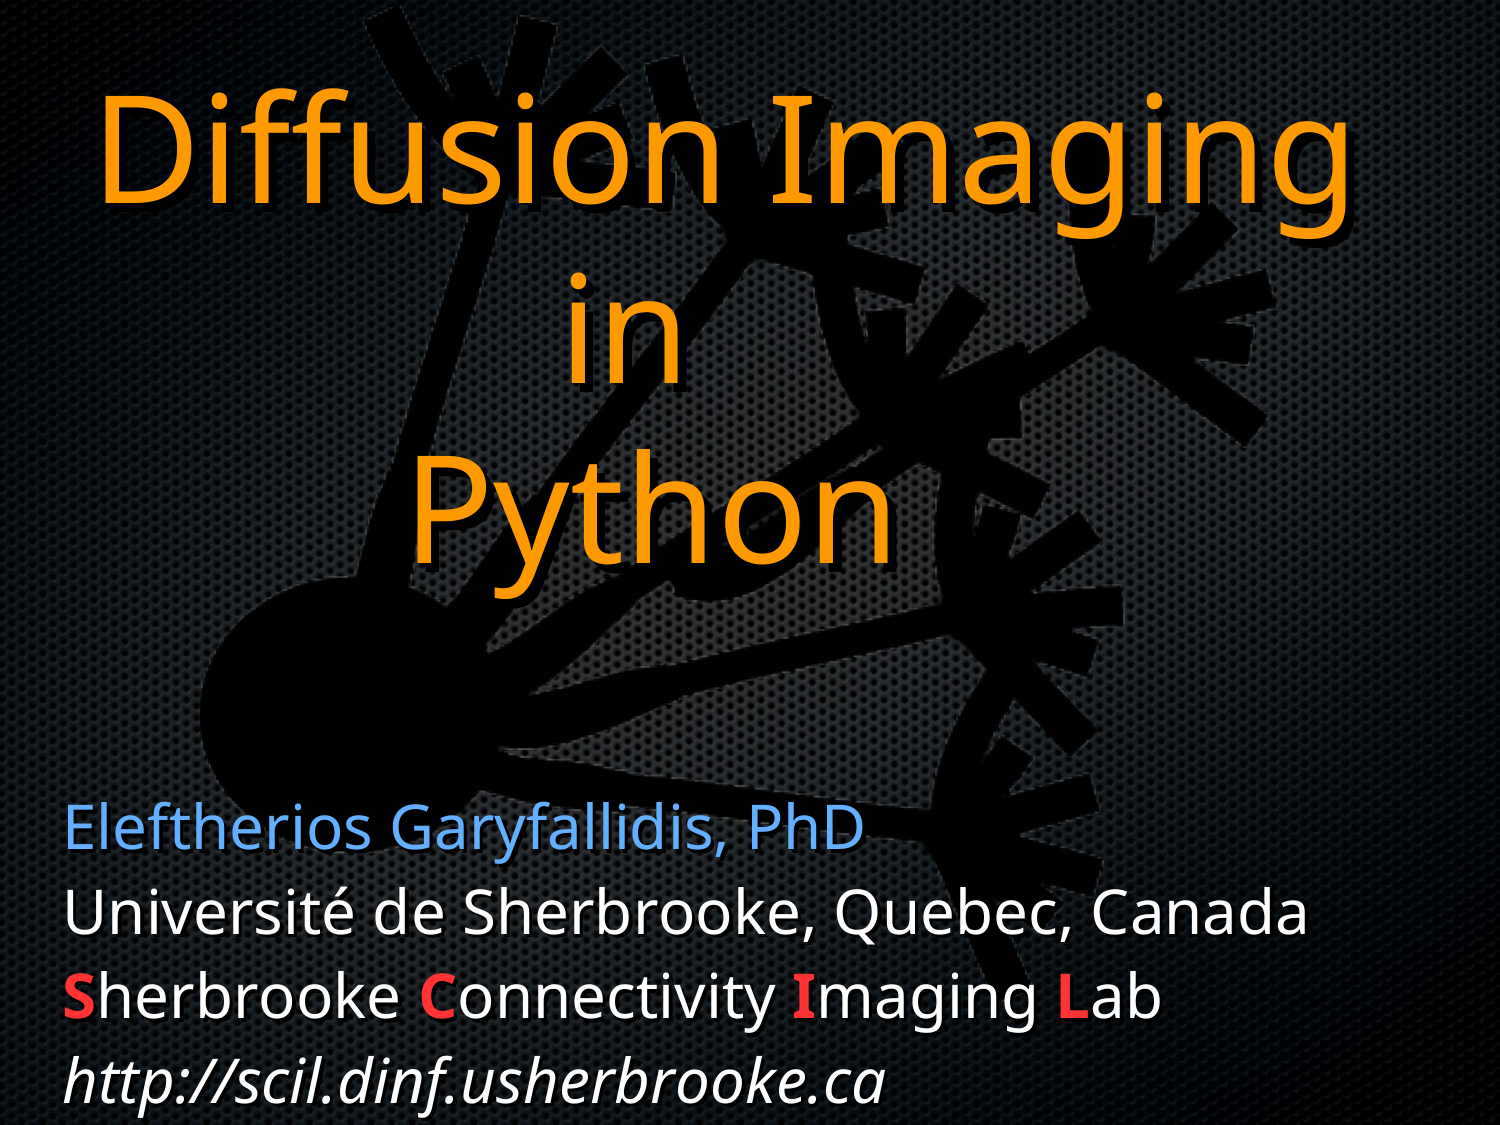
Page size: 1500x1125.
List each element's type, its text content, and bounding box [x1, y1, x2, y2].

list Eleftherios Garyfallidis, PhD Université de Sherbrooke, Quebec, Canada Sherbrooke Connectivity Imaging Lab http://scil.dinf.usherbrooke.ca [54, 779, 1465, 1125]
picture [0, 0, 1500, 1125]
title Diffusion Imaging in Python [82, 0, 1500, 603]
